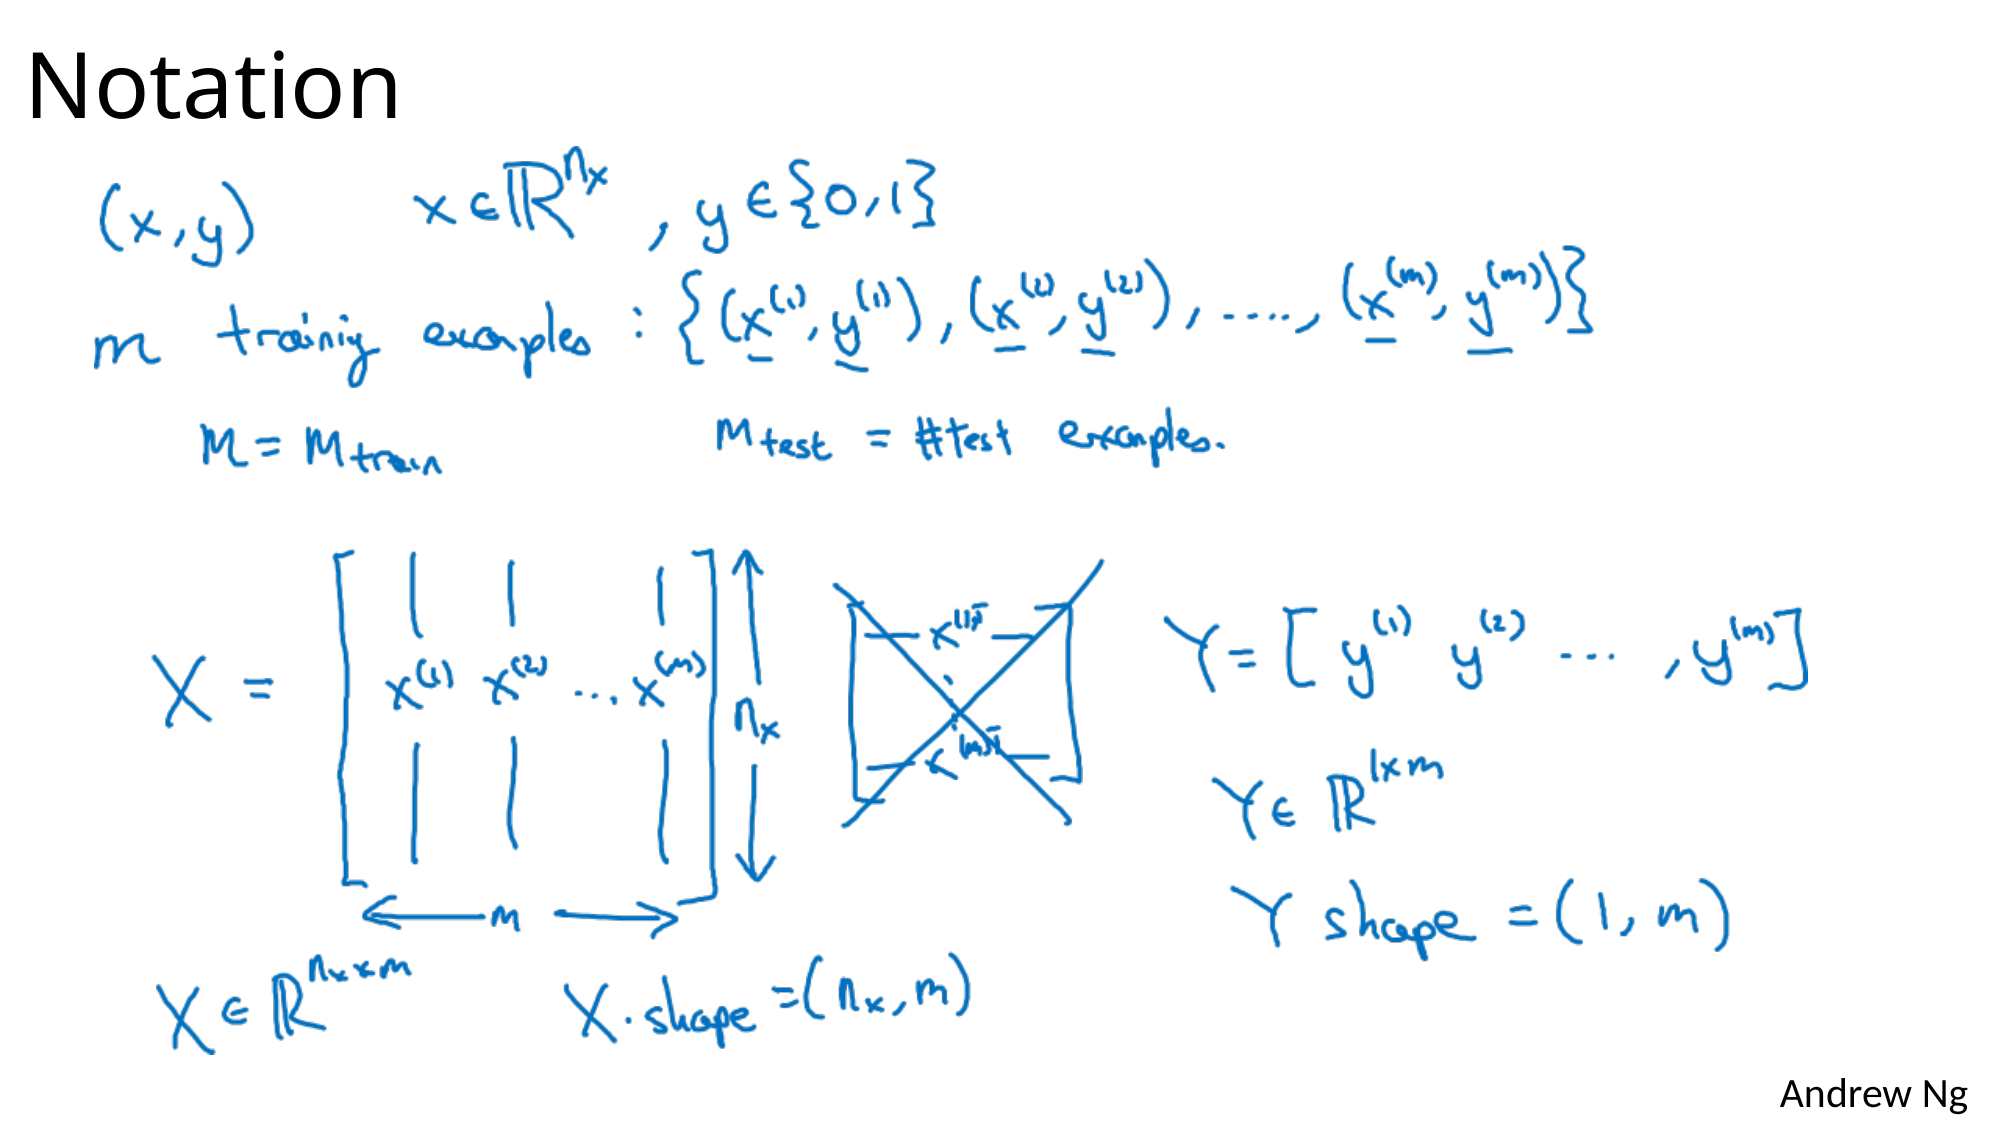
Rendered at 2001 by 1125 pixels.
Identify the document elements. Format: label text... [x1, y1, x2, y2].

picture [94, 146, 1808, 1055]
text_box Notation [9, 0, 1735, 198]
